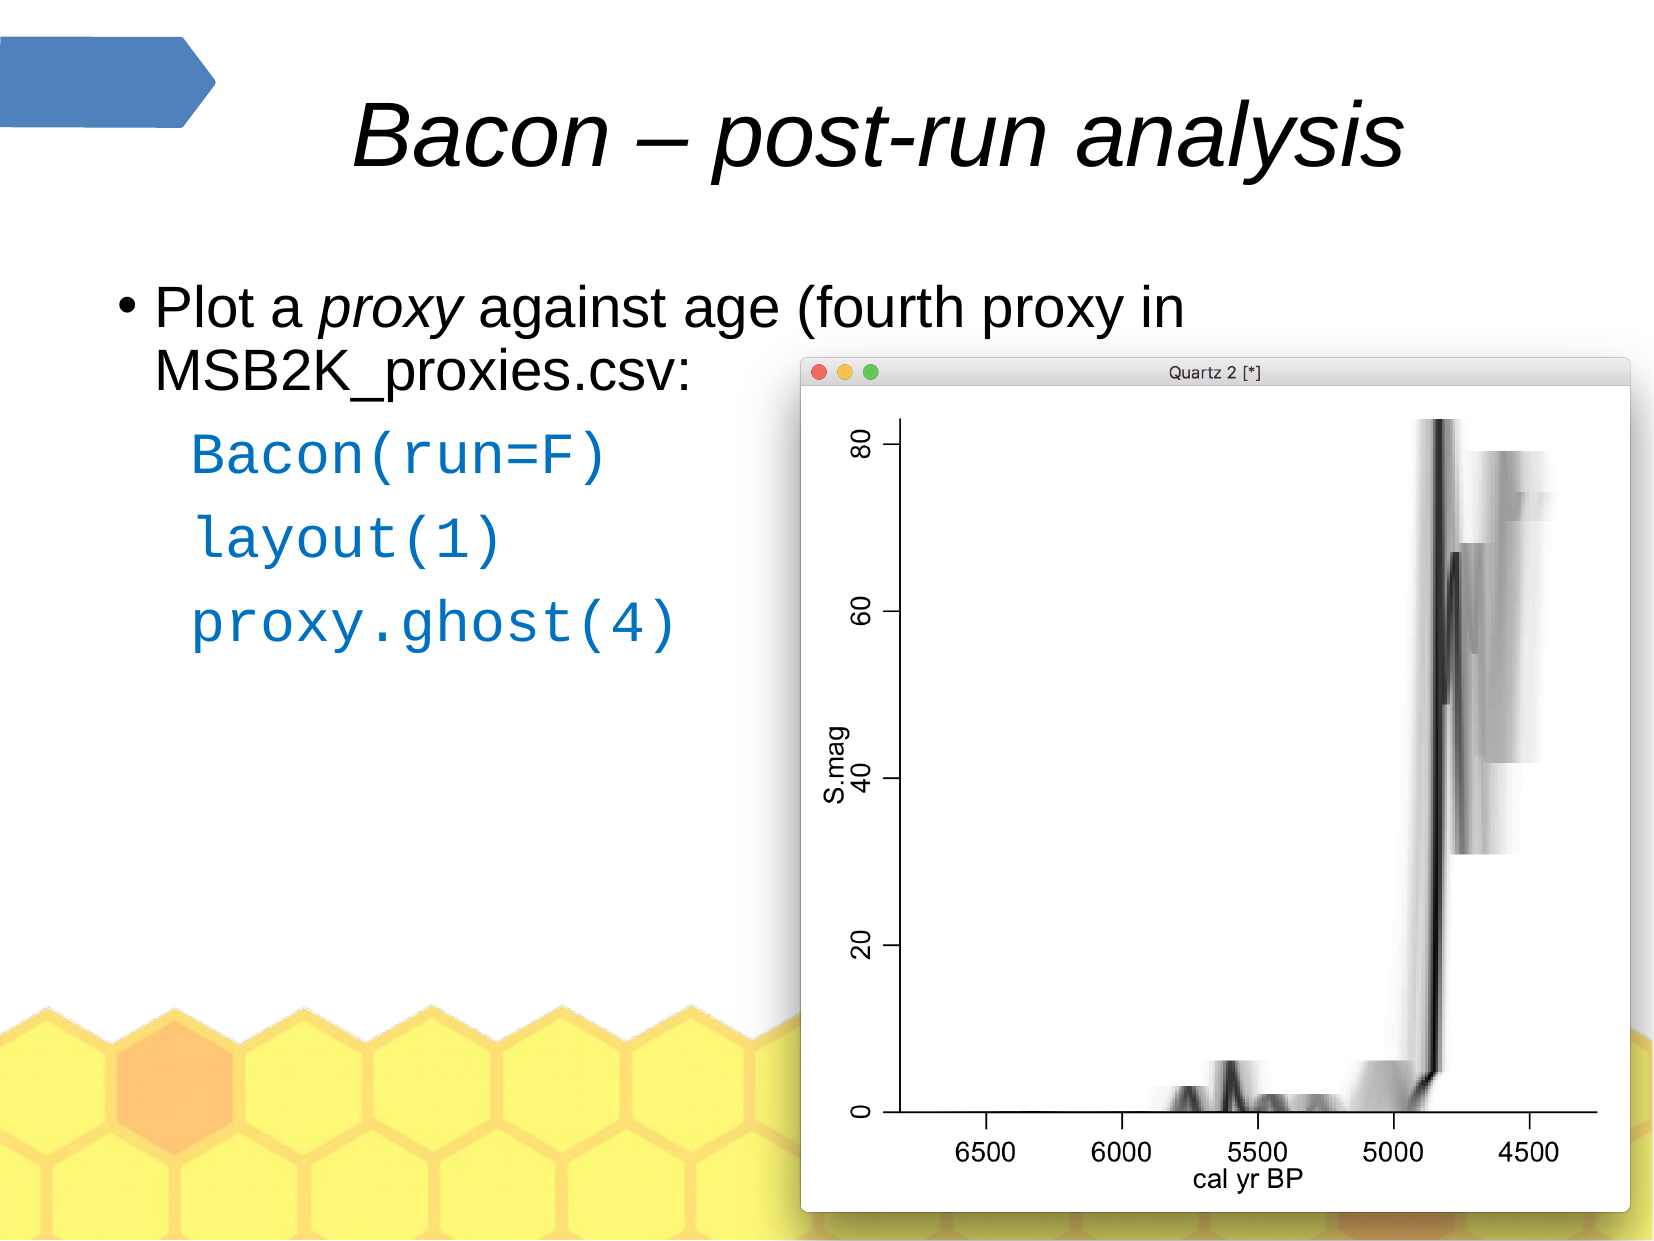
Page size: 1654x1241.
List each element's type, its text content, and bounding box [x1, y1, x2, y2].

text_box Bacon – post-run analysis [351, 21, 1560, 253]
picture [0, 316, 1654, 1241]
text_box Plot a proxy against age (fourth proxy in MSB2K_proxies.csv: Bacon(run=F) layout(1) proxy.ghost(4) [116, 276, 1560, 960]
